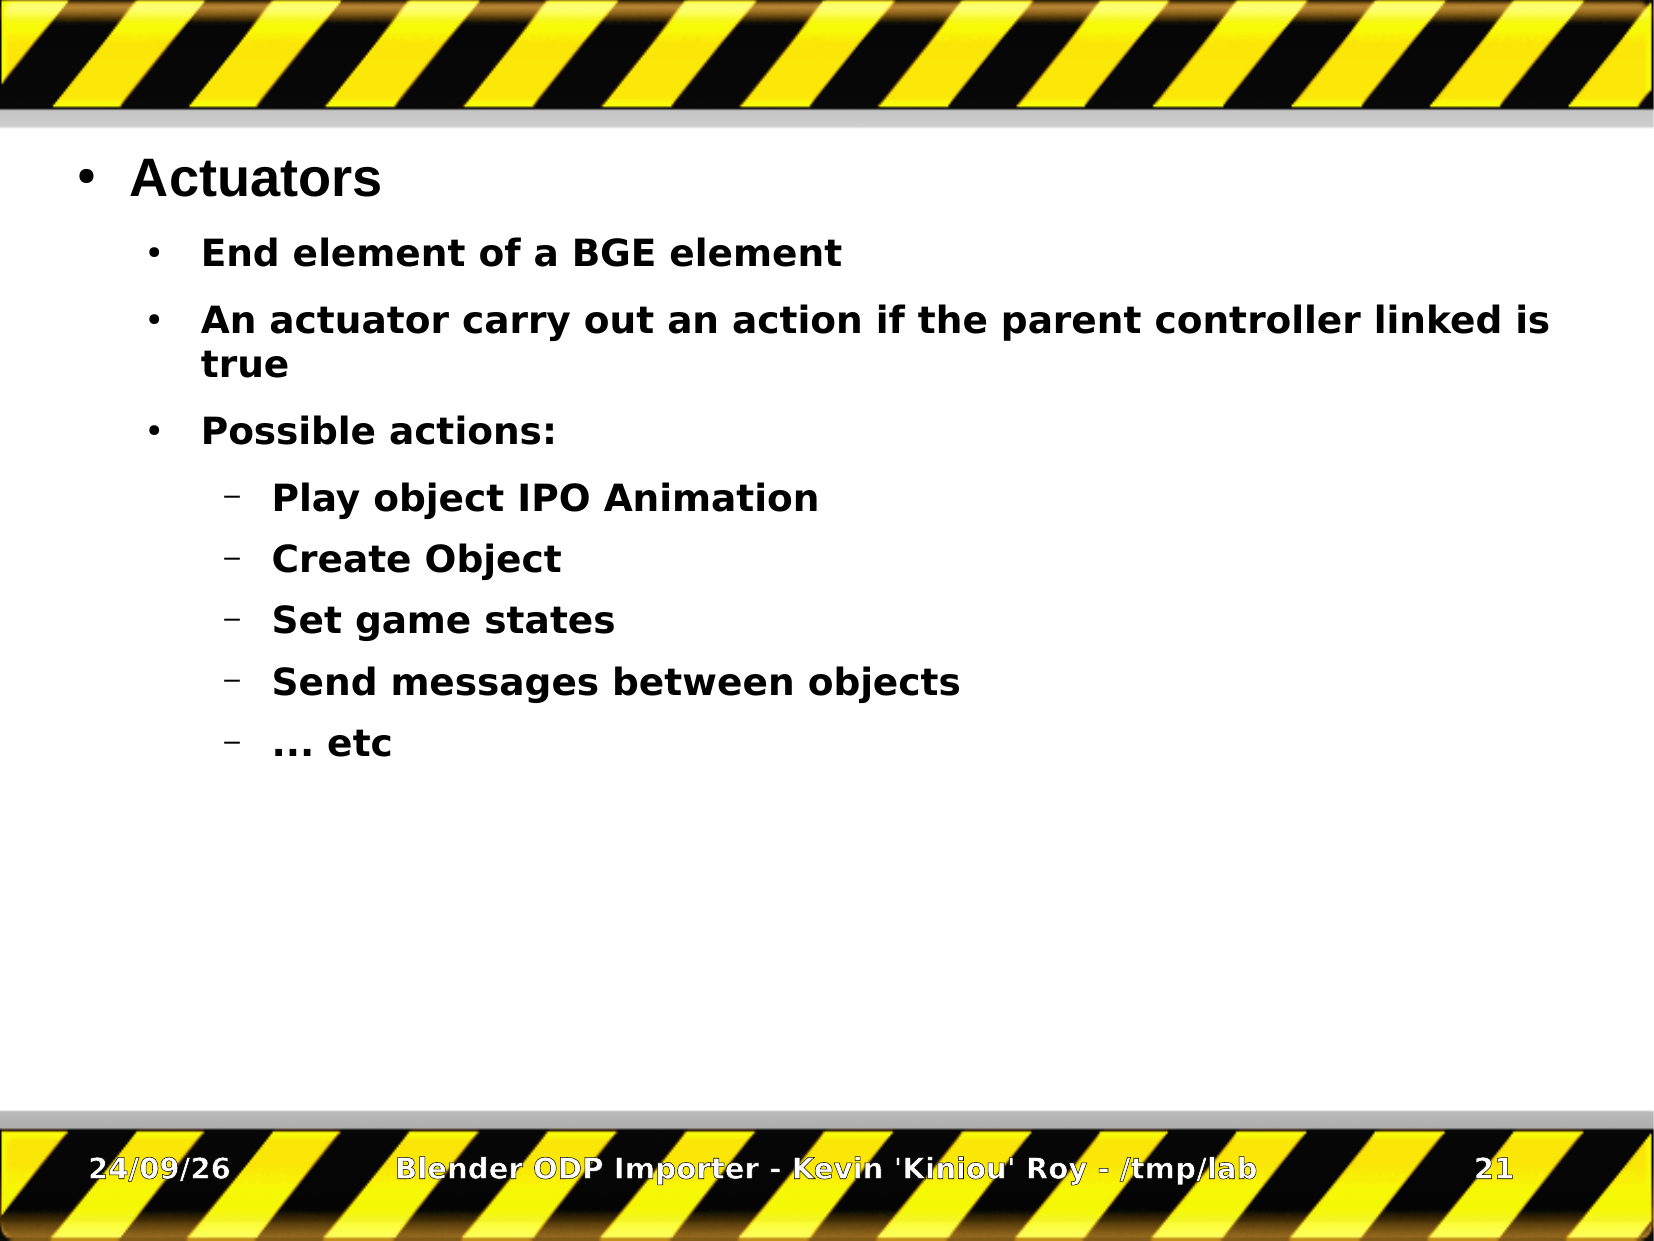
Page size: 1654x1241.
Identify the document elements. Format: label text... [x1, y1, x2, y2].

list Actuators End element of a BGE element An actuator carry out an action if the parent controller linked is true Possible actions: Play object IPO Animation Create Object Set game states Send messages between objects ... etc [59, 147, 1595, 803]
picture [0, 0, 1654, 1241]
title Components [73, 14, 1580, 102]
